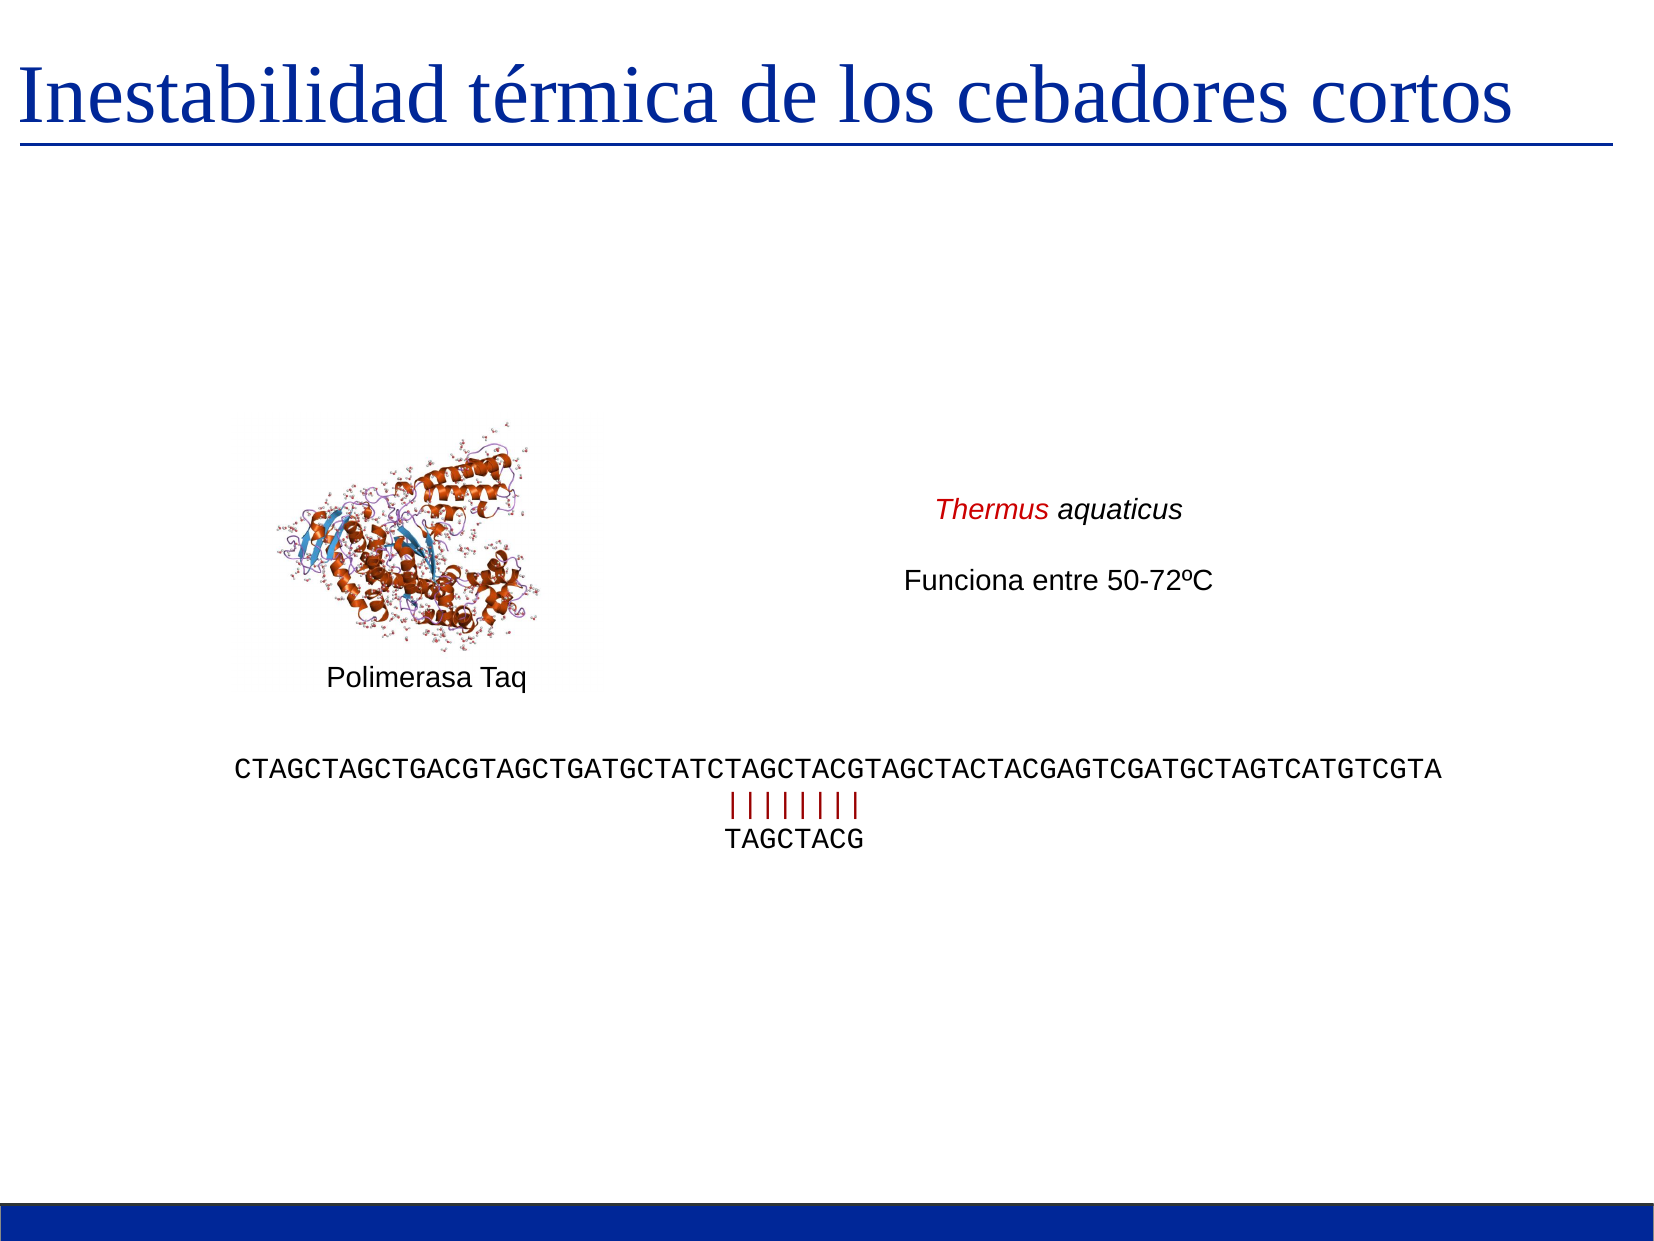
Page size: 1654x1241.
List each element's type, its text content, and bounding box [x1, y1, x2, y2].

text_box Polimerasa Taq [311, 643, 561, 740]
title Inestabilidad térmica de los cebadores cortos [17, 0, 1589, 198]
text_box CTAGCTAGCTGACGTAGCTGATGCTATCTAGCTACGTAGCTACTACGAGTCGATGCTAGTCATGTCGTA |||||||| TAGCTACG [219, 733, 1509, 863]
picture [231, 412, 604, 692]
text_box Thermus aquaticus Funciona entre 50-72ºC [772, 475, 1346, 643]
